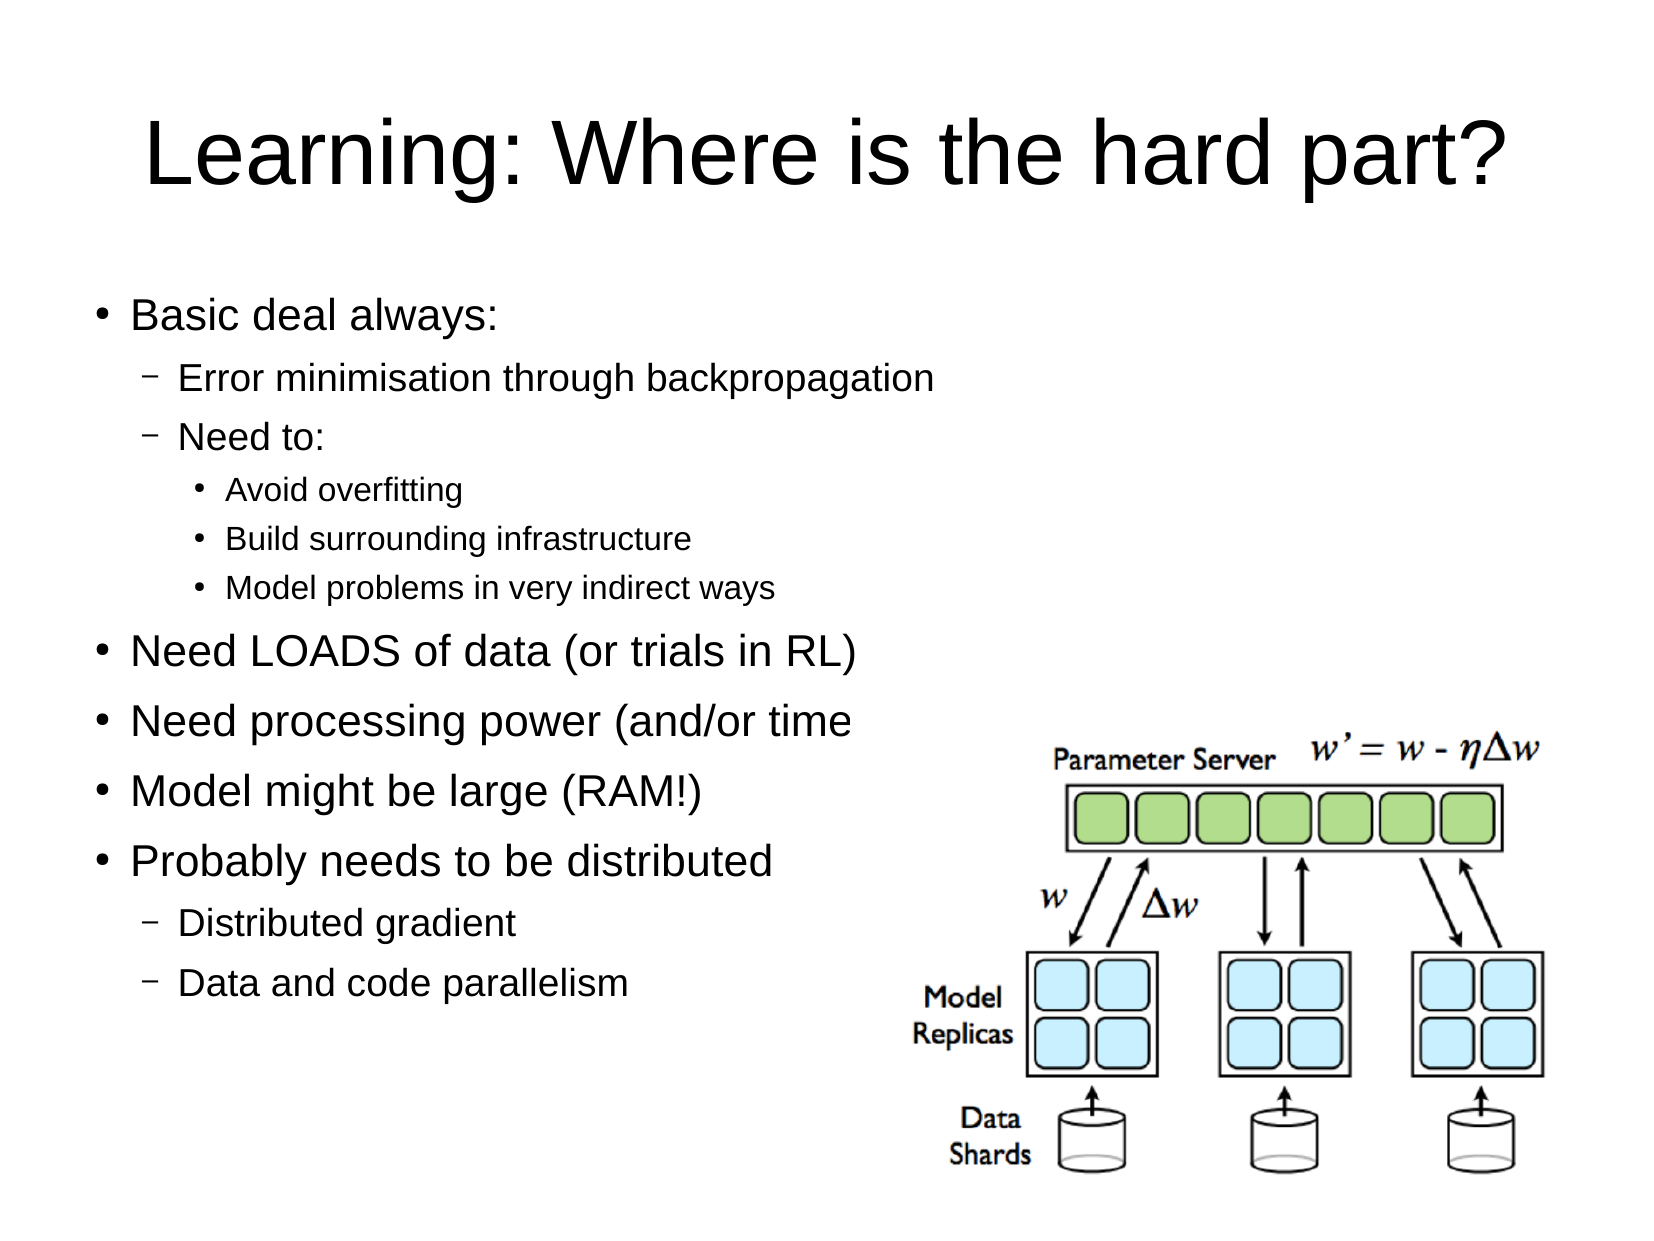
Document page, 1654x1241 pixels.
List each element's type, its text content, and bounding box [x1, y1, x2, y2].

list Basic deal always: Error minimisation through backpropagation Need to: Avoid overfitting Build surrounding infrastructure Model problems in very indirect ways Need LOADS of data (or trials in RL) Need processing power (and/or time) Model might be large (RAM!) Probably needs to be distributed Distributed gradient Data and code parallelism [82, 290, 1571, 1010]
title Learning: Where is the hard part? [82, 49, 1571, 257]
picture [850, 684, 1573, 1217]
